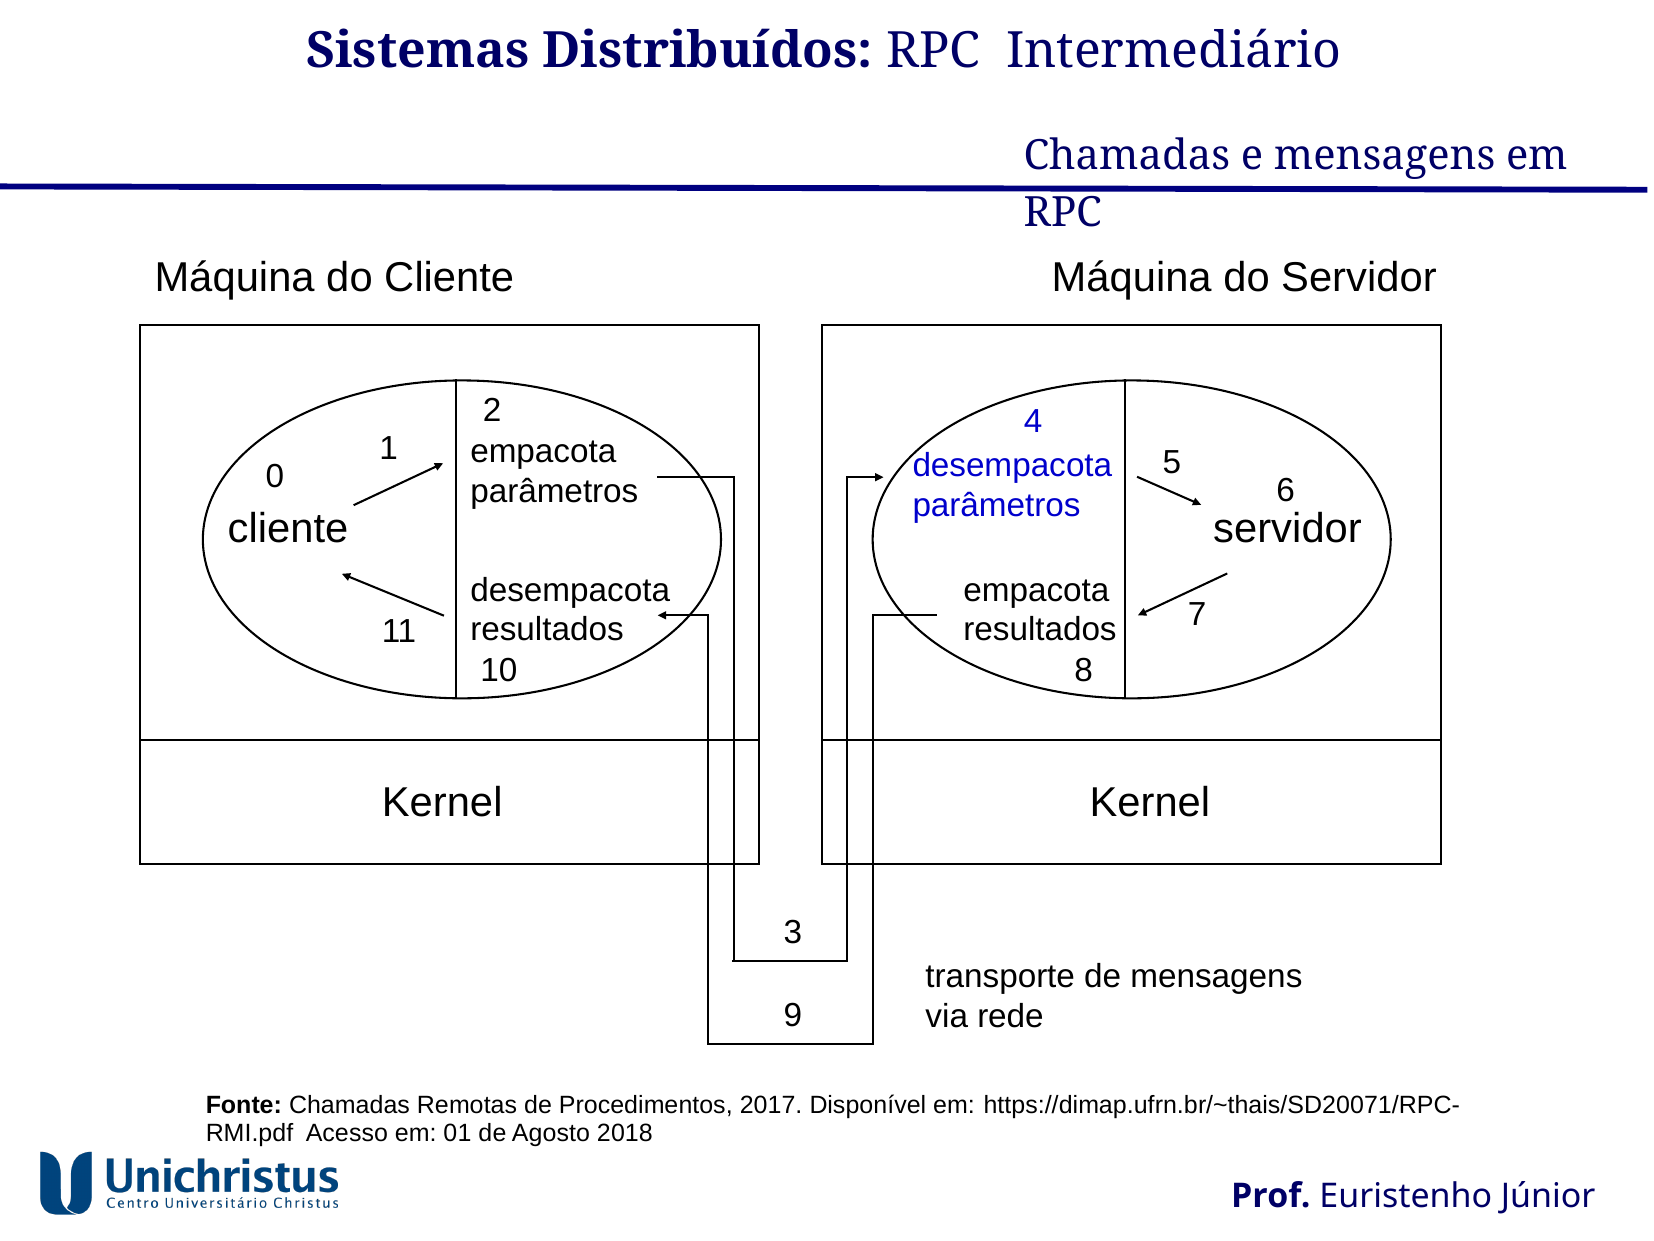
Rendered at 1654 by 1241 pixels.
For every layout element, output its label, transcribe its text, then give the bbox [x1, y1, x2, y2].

text_box 10 [465, 640, 533, 696]
text_box 4 [1008, 391, 1058, 447]
text_box desempacota resultados [455, 560, 686, 656]
text_box 8 [1059, 640, 1108, 696]
text_box Chamadas e mensagens em RPC [1008, 117, 1654, 197]
text_box 3 [768, 902, 818, 958]
text_box Kernel [367, 767, 518, 833]
text_box 7 [1173, 584, 1222, 641]
text_box 5 [1147, 432, 1197, 489]
text_box 11 [367, 601, 432, 657]
text_box transporte de mensagens via rede [910, 946, 1318, 1043]
text_box 6 [1261, 460, 1310, 516]
text_box 2 [468, 380, 517, 436]
text_box Máquina do Servidor [1036, 242, 1453, 308]
text_box servidor [1198, 493, 1378, 559]
text_box empacota resultados [948, 560, 1132, 656]
text_box empacota parâmetros [455, 421, 657, 518]
text_box desempacota parâmetros [897, 435, 1128, 531]
text_box cliente [212, 493, 364, 559]
text_box 0 [250, 446, 299, 503]
text_box Fonte: Chamadas Remotas de Procedimentos, 2017. Disponível em: https://dimap.ufrn.br/~thais/SD20071/RPC-RMI.pdf Acesso em: 01 de Agosto 2018 [190, 1083, 1517, 1162]
text_box Prof. Euristenho Júnior [1216, 1163, 1654, 1224]
picture [35, 1148, 343, 1217]
text_box 1 [364, 418, 413, 475]
text_box Kernel [1074, 767, 1226, 833]
text_box 9 [768, 985, 818, 1041]
text_box Sistemas Distribuídos: RPC Intermediário [291, 6, 1363, 113]
text_box Máquina do Cliente [139, 242, 530, 308]
